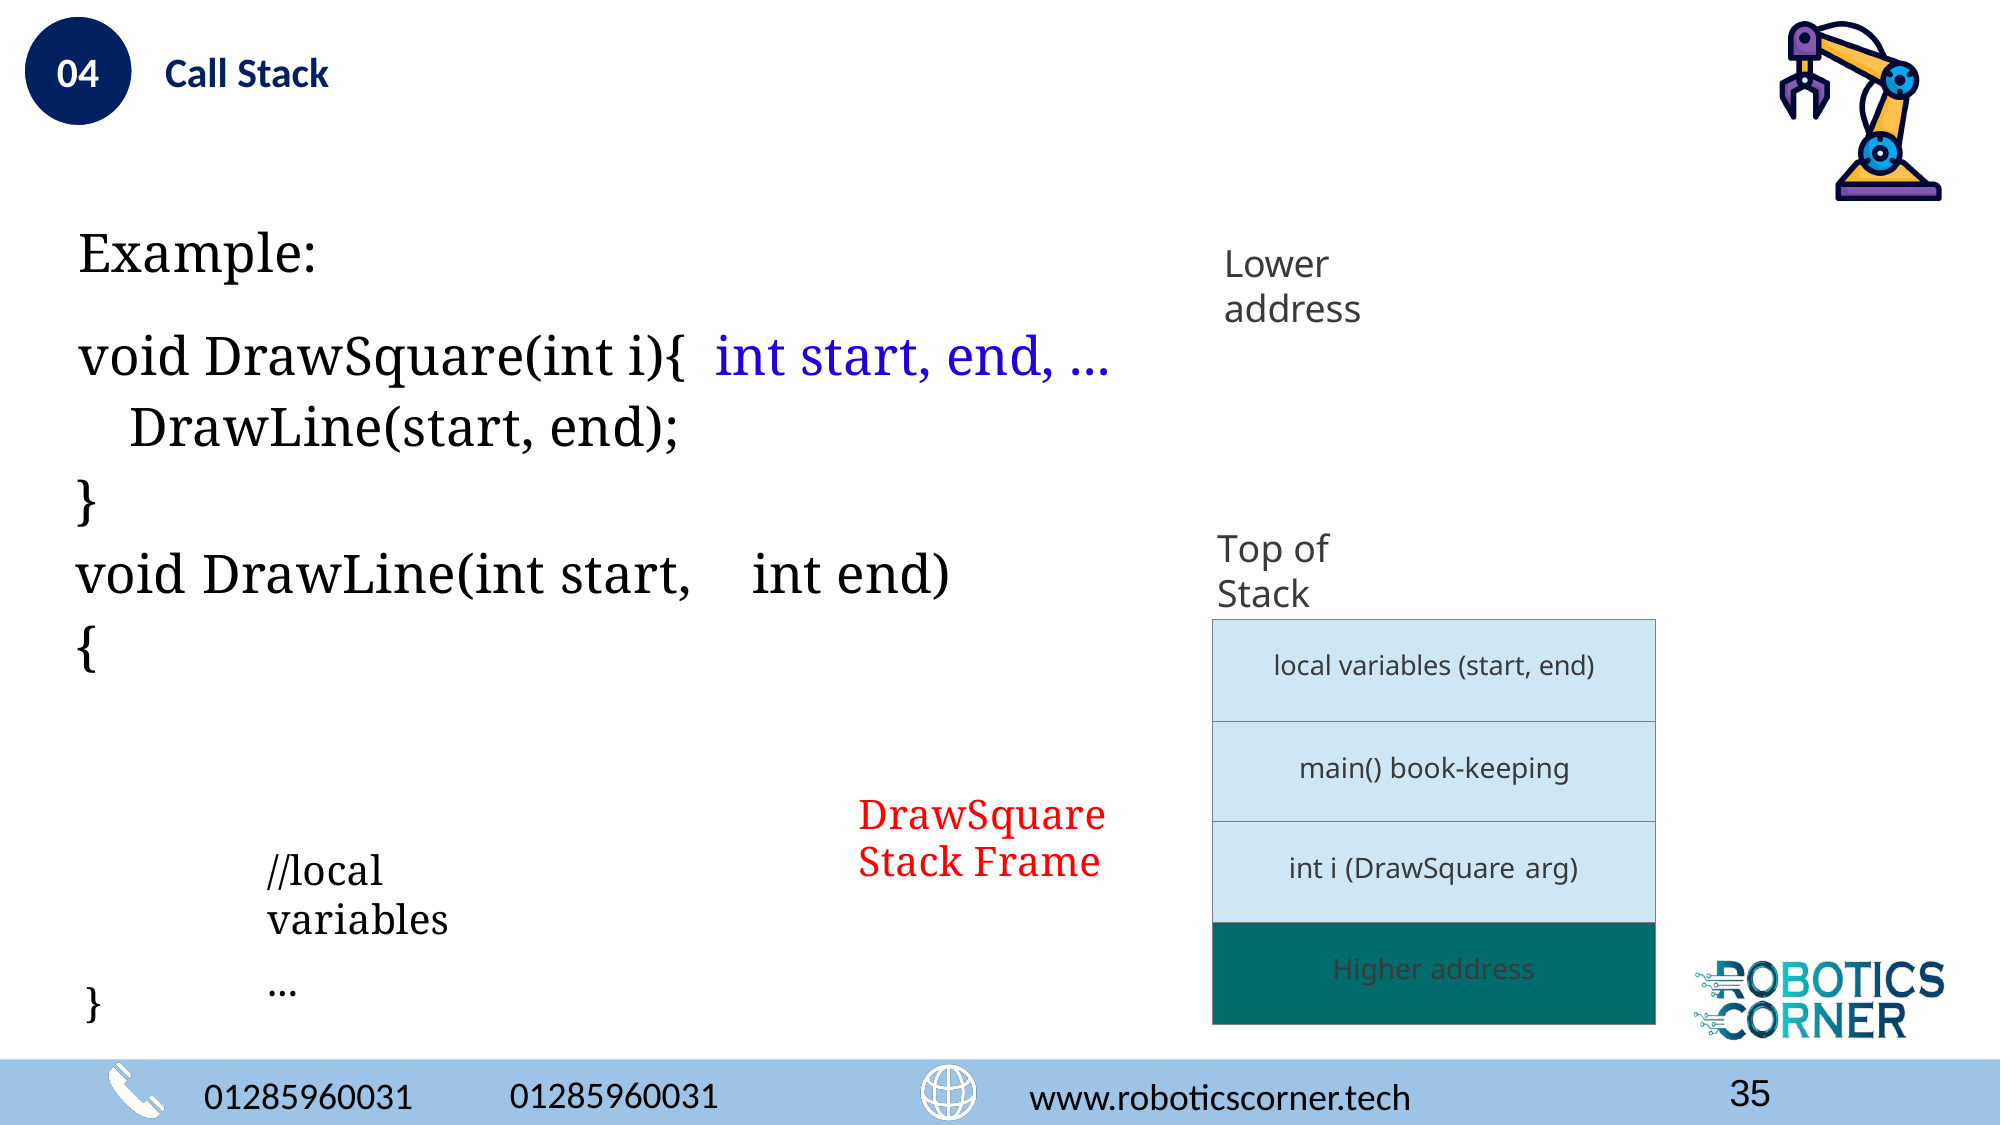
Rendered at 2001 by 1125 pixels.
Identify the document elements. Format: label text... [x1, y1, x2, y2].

text_box Lower address [1221, 237, 1470, 331]
table_cell Higher address [1213, 923, 1655, 1024]
text_box //local variables ... [265, 829, 565, 1006]
table_header local variables (start, end) [1213, 620, 1655, 721]
text_box Example: void DrawSquare(int i){ int start, end, ... DrawLine(start, end); } void DrawLine(int start, int end) { [75, 179, 1186, 678]
picture [915, 1059, 981, 1125]
text_box Call Stack [150, 38, 622, 103]
text_box DrawSquare Stack Frame [856, 784, 1170, 885]
table_cell main() book-keeping [1213, 722, 1655, 821]
picture [1680, 859, 1953, 1125]
text_box Top of Stack [1215, 522, 1420, 616]
text_box 04 [22, 14, 134, 128]
text_box } [83, 975, 105, 1027]
table_cell int i (DrawSquare arg) [1213, 822, 1655, 922]
picture [1771, 21, 1950, 201]
picture [103, 1057, 170, 1124]
text_box <number> [1714, 1065, 1916, 1125]
